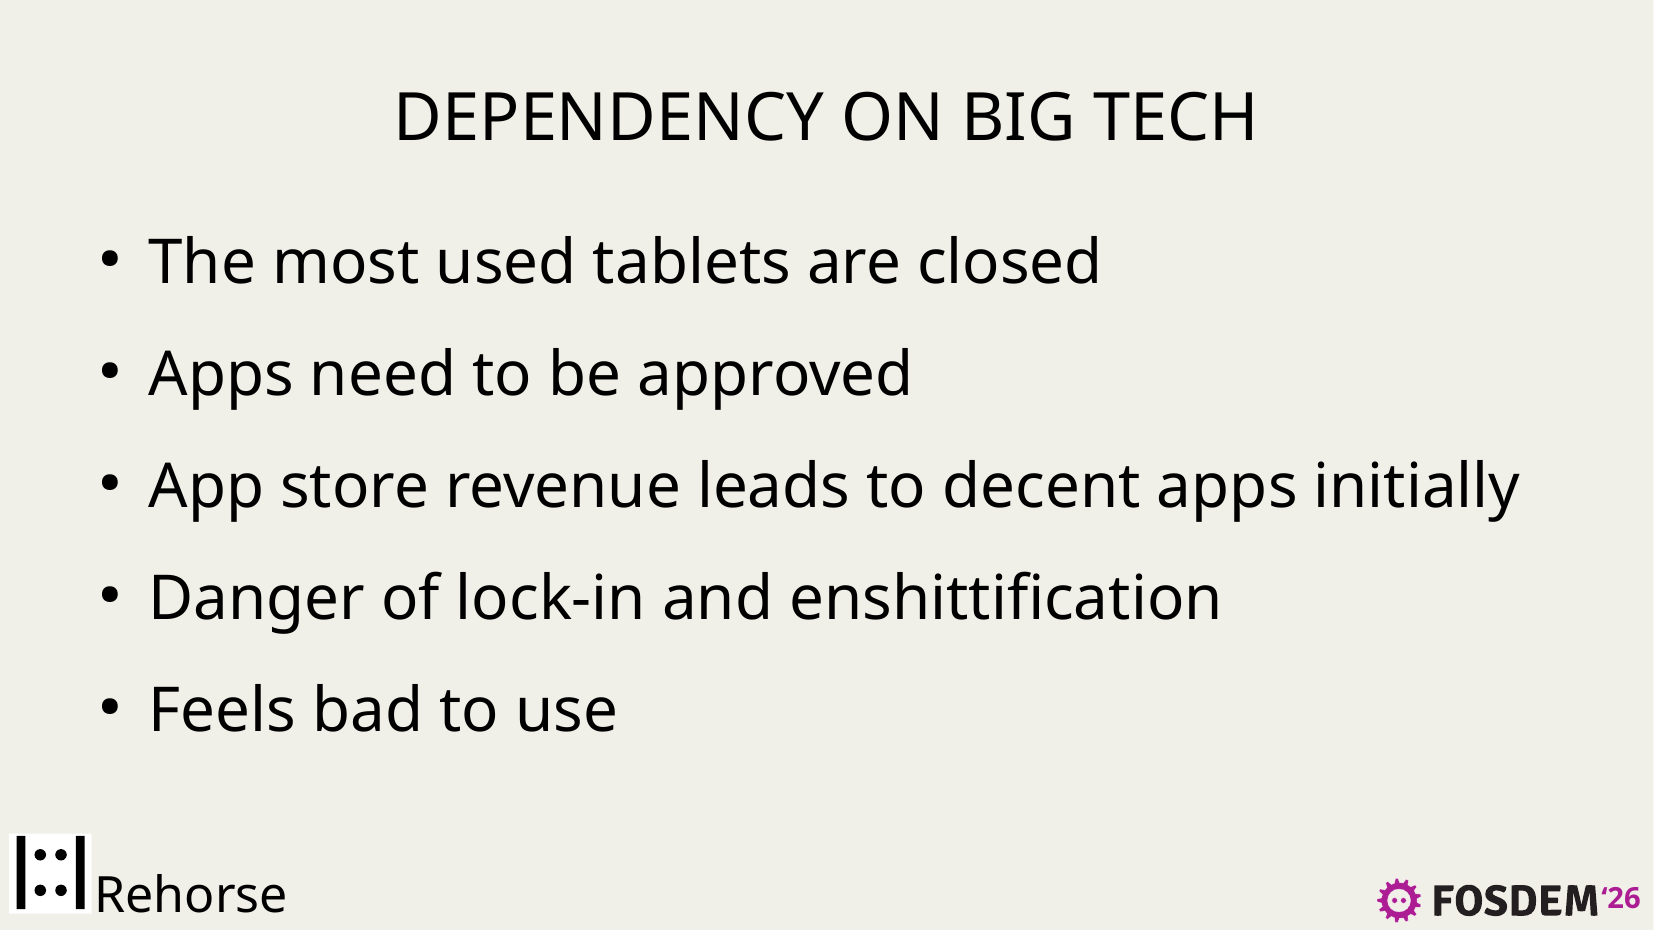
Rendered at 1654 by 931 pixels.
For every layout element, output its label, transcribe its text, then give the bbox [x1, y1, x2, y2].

list The most used tablets are closed Apps need to be approved App store revenue leads to decent apps initially Danger of lock-in and enshittification Feels bad to use [82, 217, 1571, 758]
title Dependency on big tech [82, 37, 1571, 193]
